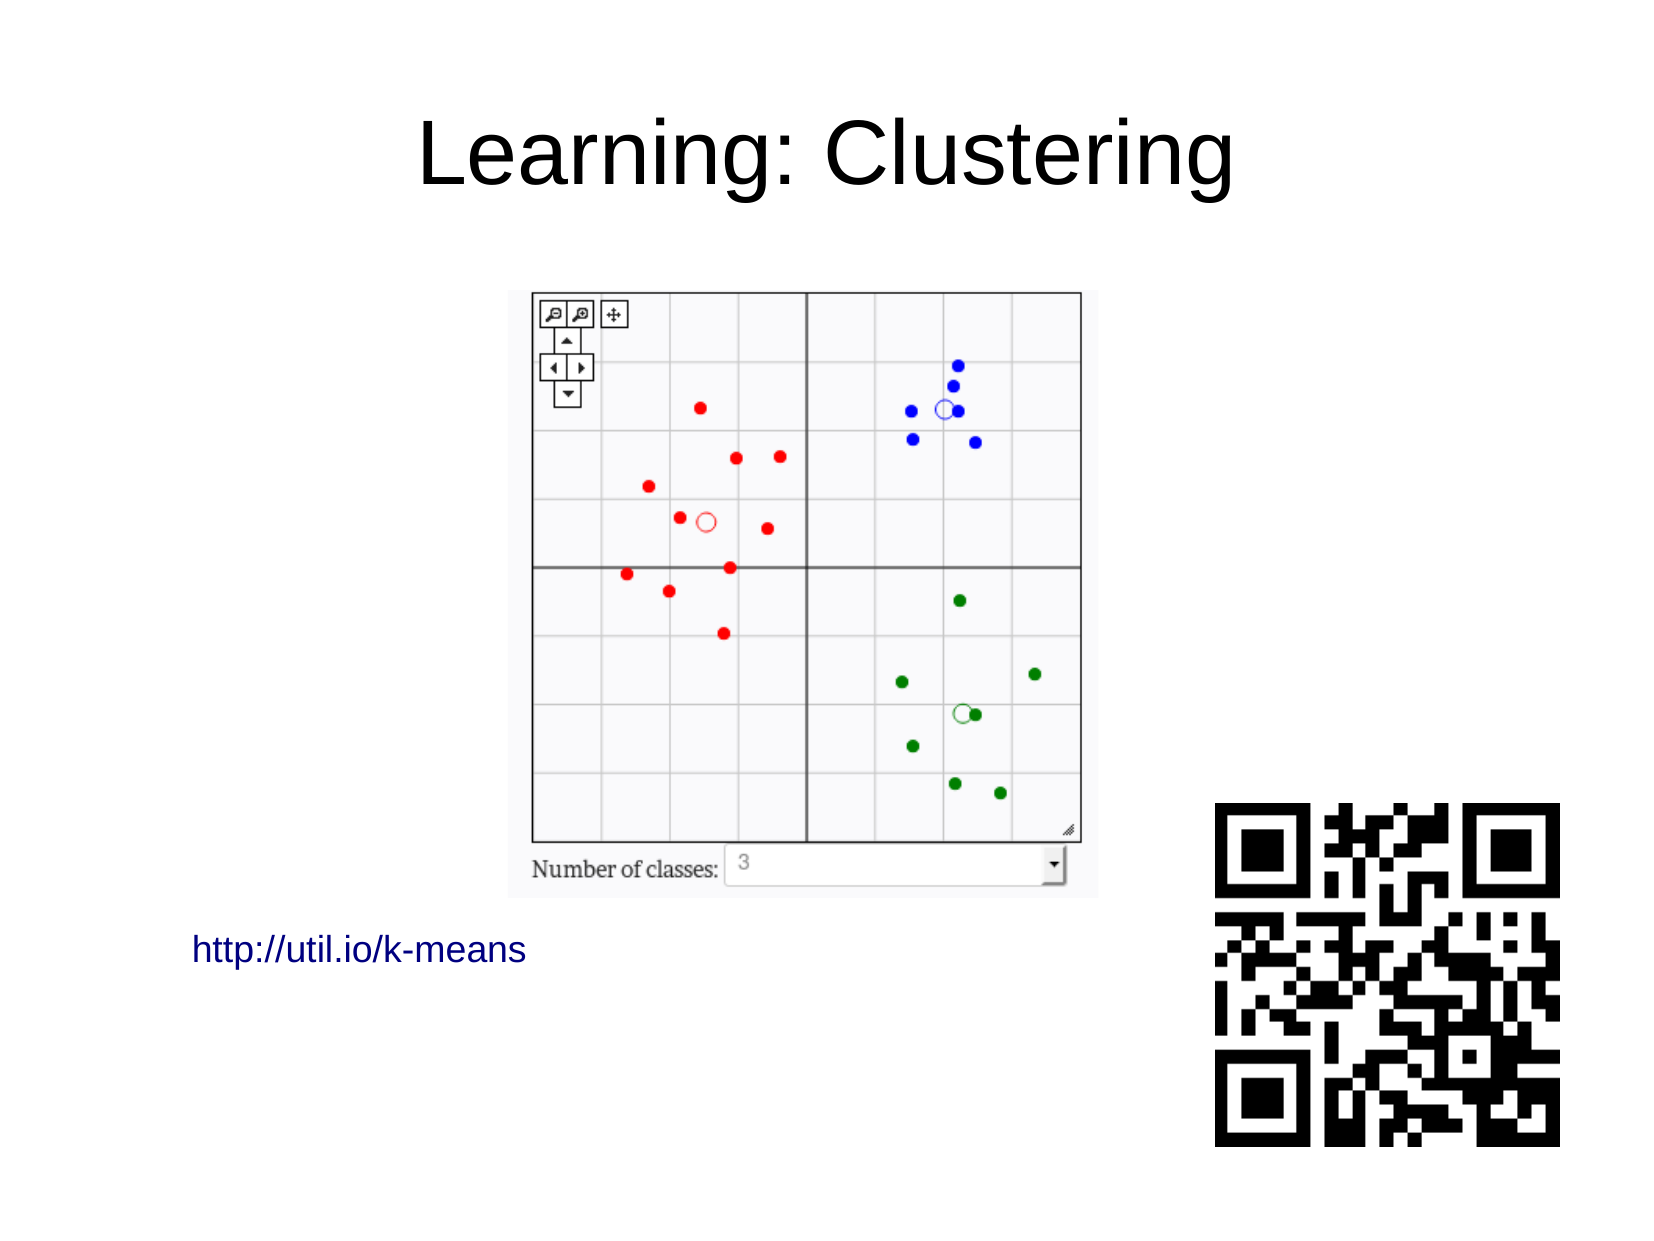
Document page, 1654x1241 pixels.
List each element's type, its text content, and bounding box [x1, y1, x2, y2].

text_box http://util.io/k-means [177, 921, 543, 979]
picture [1215, 803, 1560, 1147]
picture [507, 290, 1099, 898]
title Learning: Clustering [82, 49, 1571, 257]
